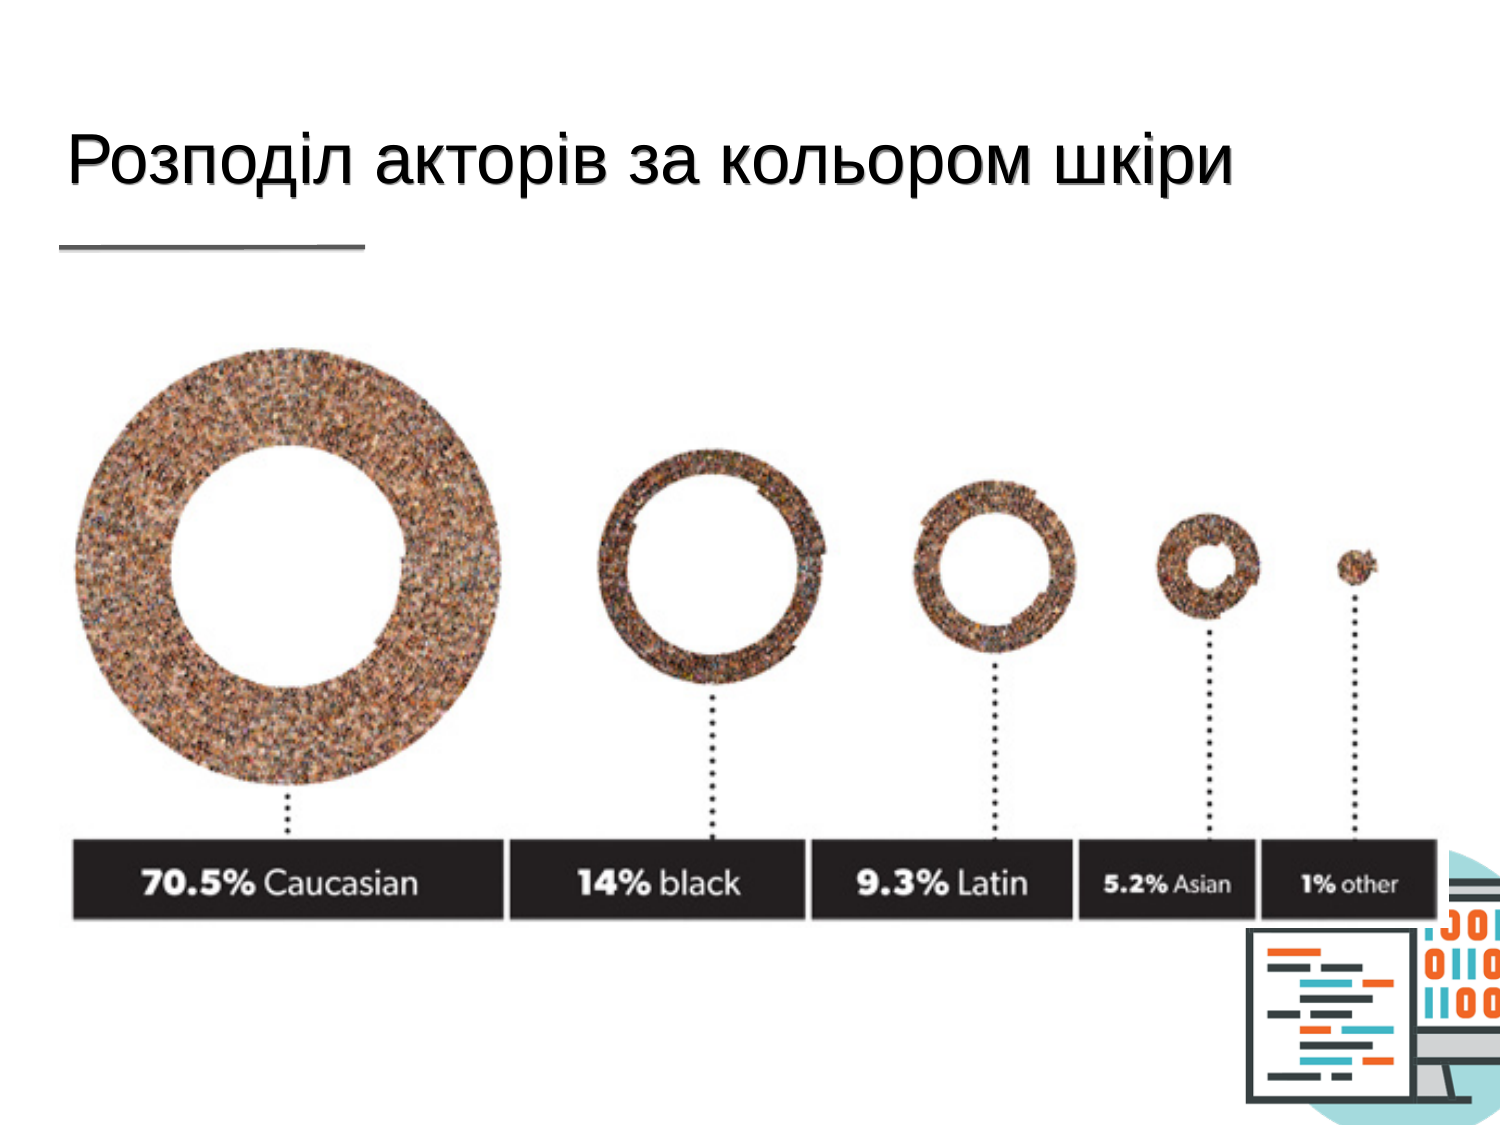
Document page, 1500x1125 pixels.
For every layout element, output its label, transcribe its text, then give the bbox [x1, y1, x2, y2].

picture [59, 342, 1500, 1125]
title Розподіл акторів за кольором шкіри [51, 97, 1449, 223]
